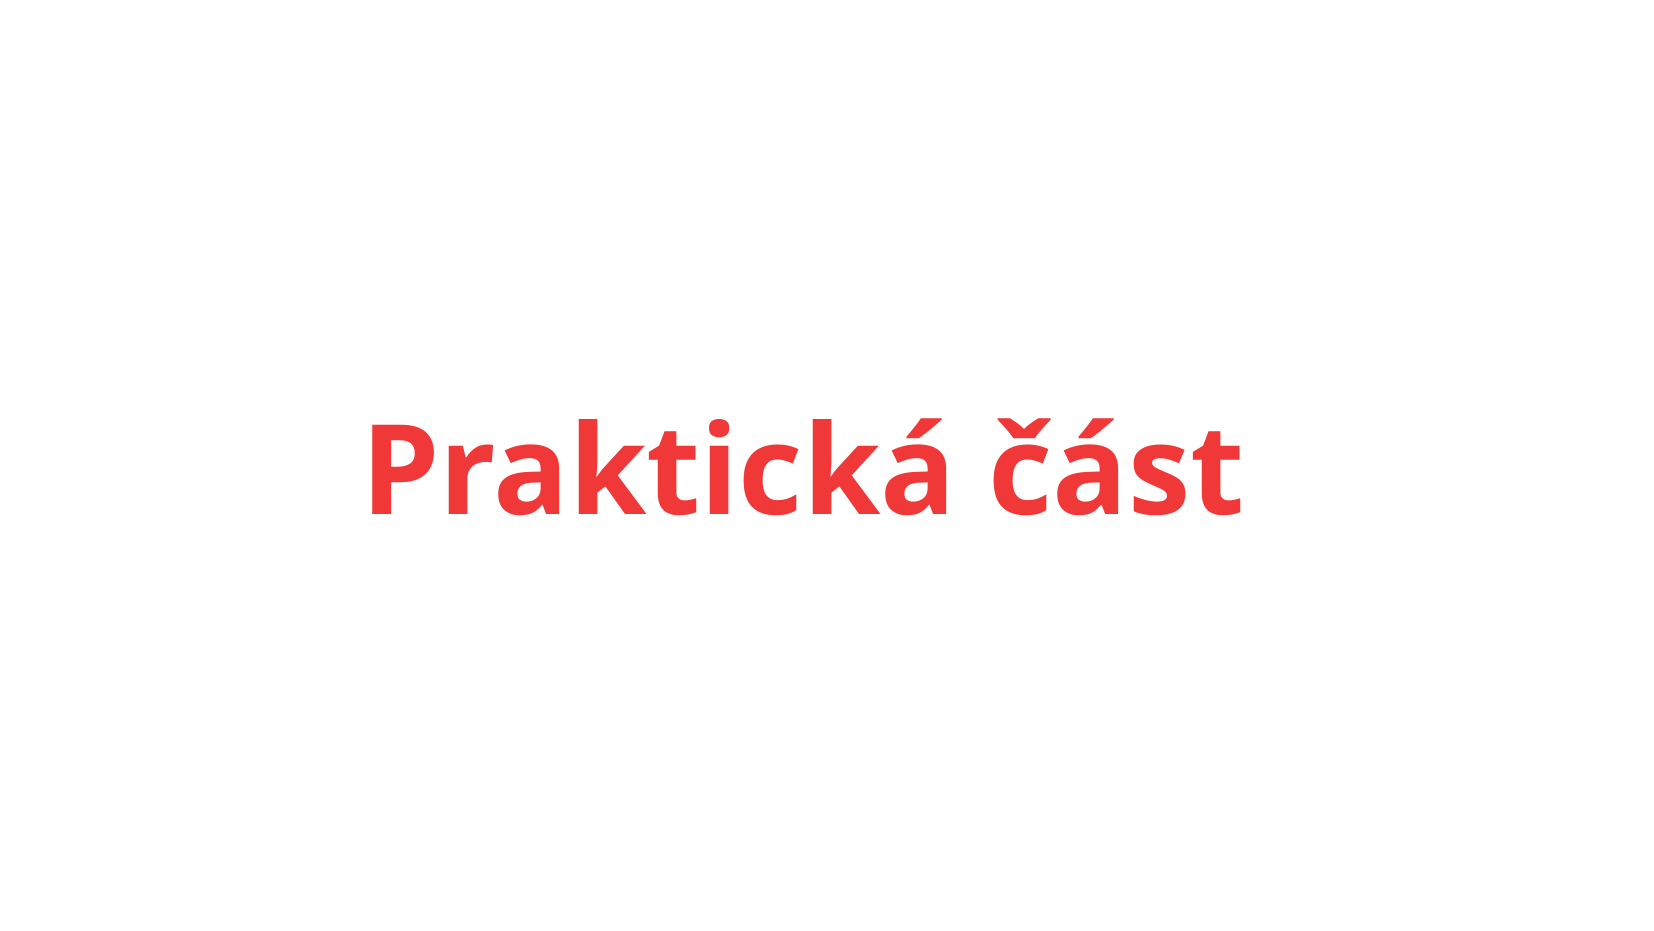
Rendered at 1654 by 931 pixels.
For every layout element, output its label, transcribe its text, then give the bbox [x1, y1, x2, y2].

title Praktická část [59, 322, 1548, 609]
subtitle [82, 37, 1571, 757]
